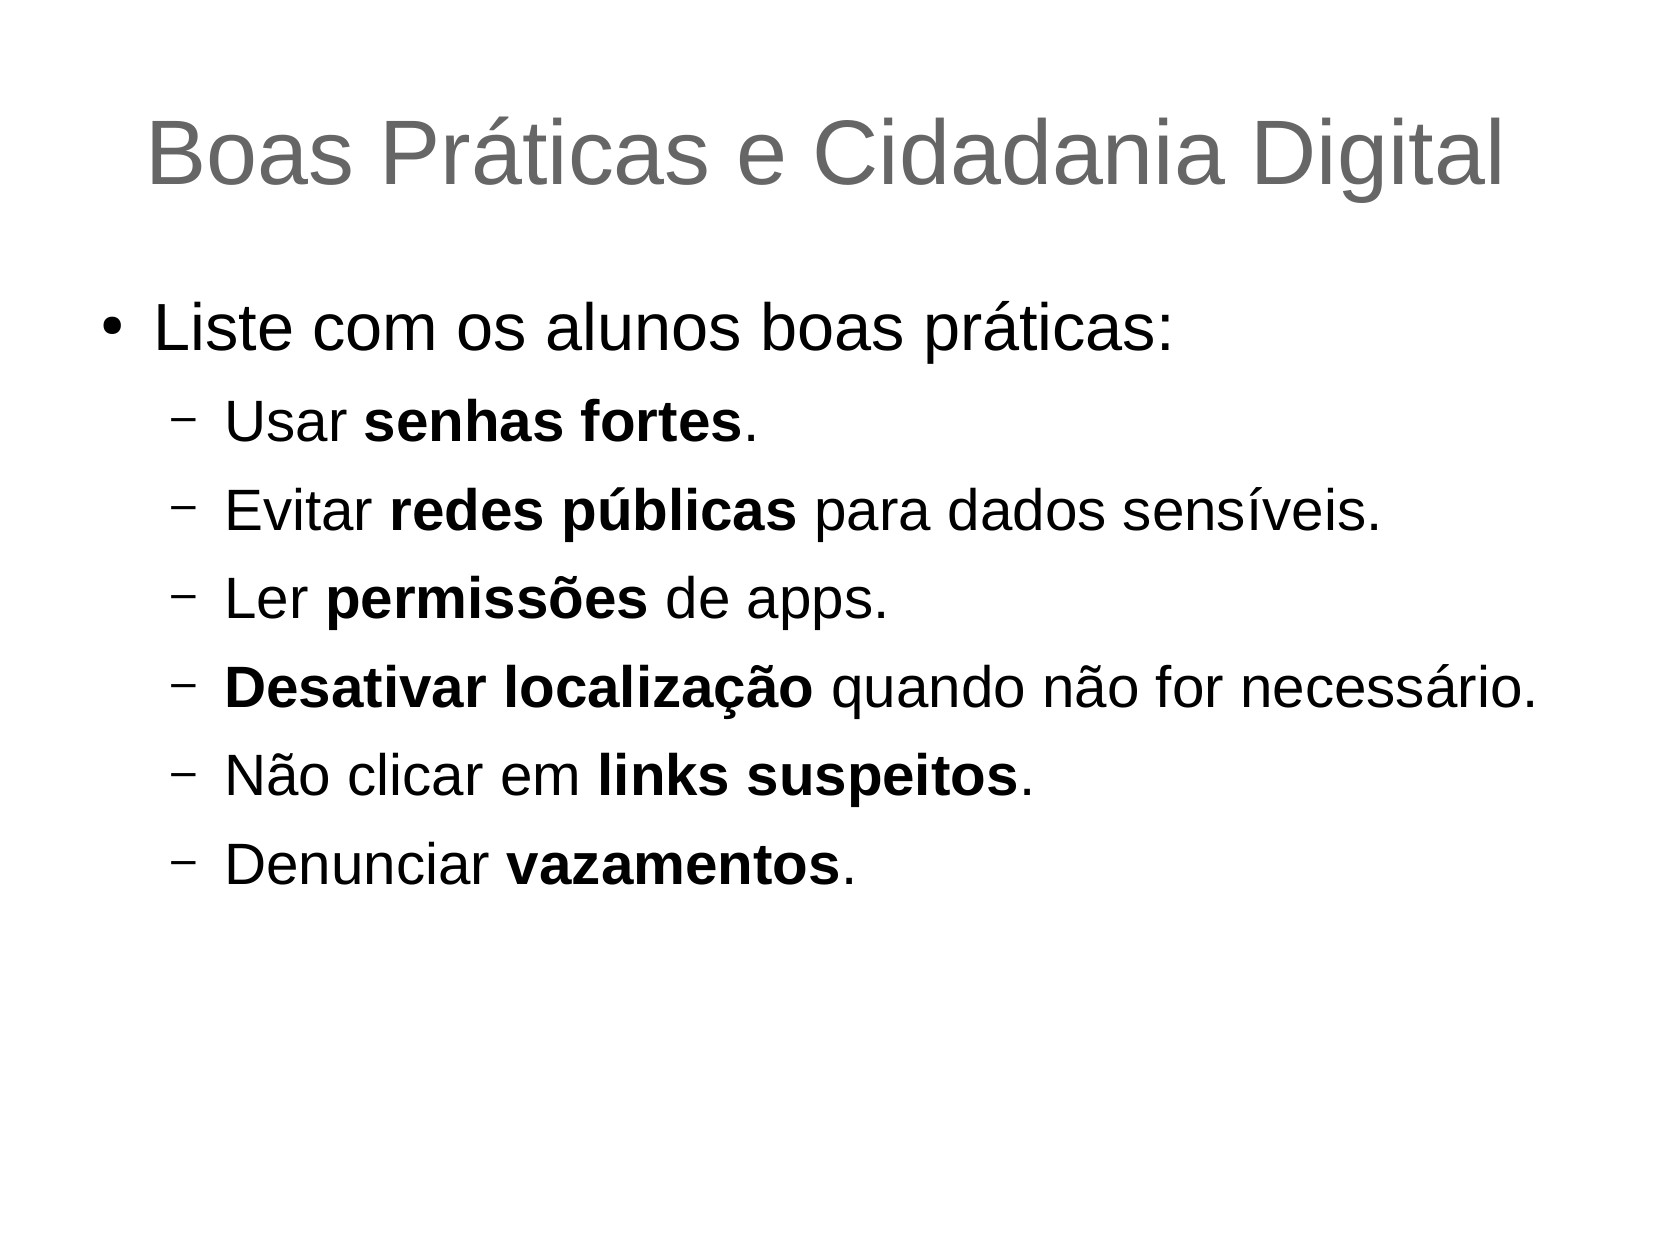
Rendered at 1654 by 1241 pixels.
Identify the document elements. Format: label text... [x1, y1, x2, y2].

title Boas Práticas e Cidadania Digital [82, 49, 1571, 257]
list Liste com os alunos boas práticas: Usar senhas fortes. Evitar redes públicas para dados sensíveis. Ler permissões de apps. Desativar localização quando não for necessário. Não clicar em links suspeitos. Denunciar vazamentos. [82, 290, 1571, 1158]
